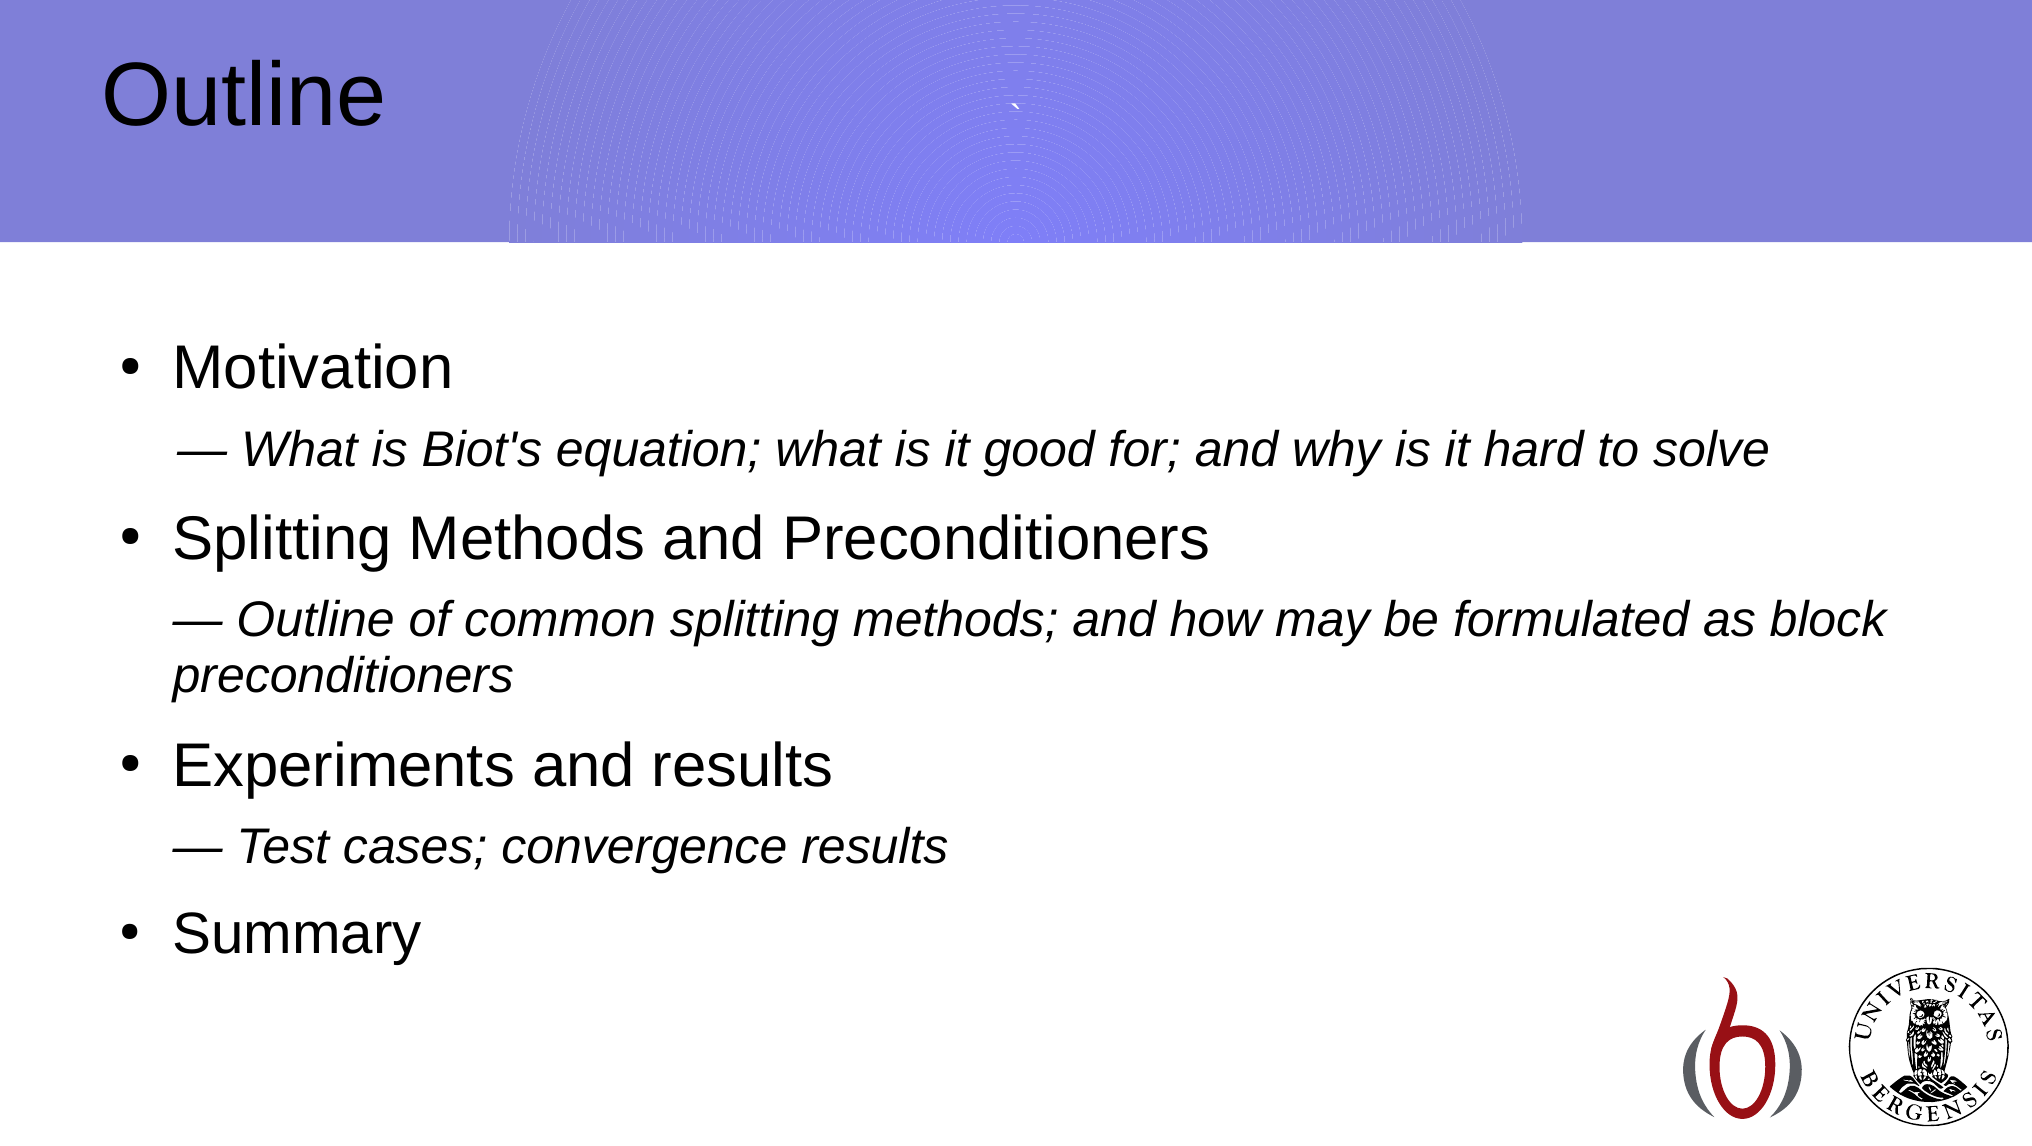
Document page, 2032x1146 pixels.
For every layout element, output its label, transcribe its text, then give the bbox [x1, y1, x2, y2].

title Outline [101, 43, 1930, 145]
list Motivation — What is Biot's equation; what is it good for; and why is it hard to solve Splitting Methods and Preconditioners — Outline of common splitting methods; and how may be formulated as block preconditioners Experiments and results — Test cases; convergence results Summary [101, 333, 1930, 998]
